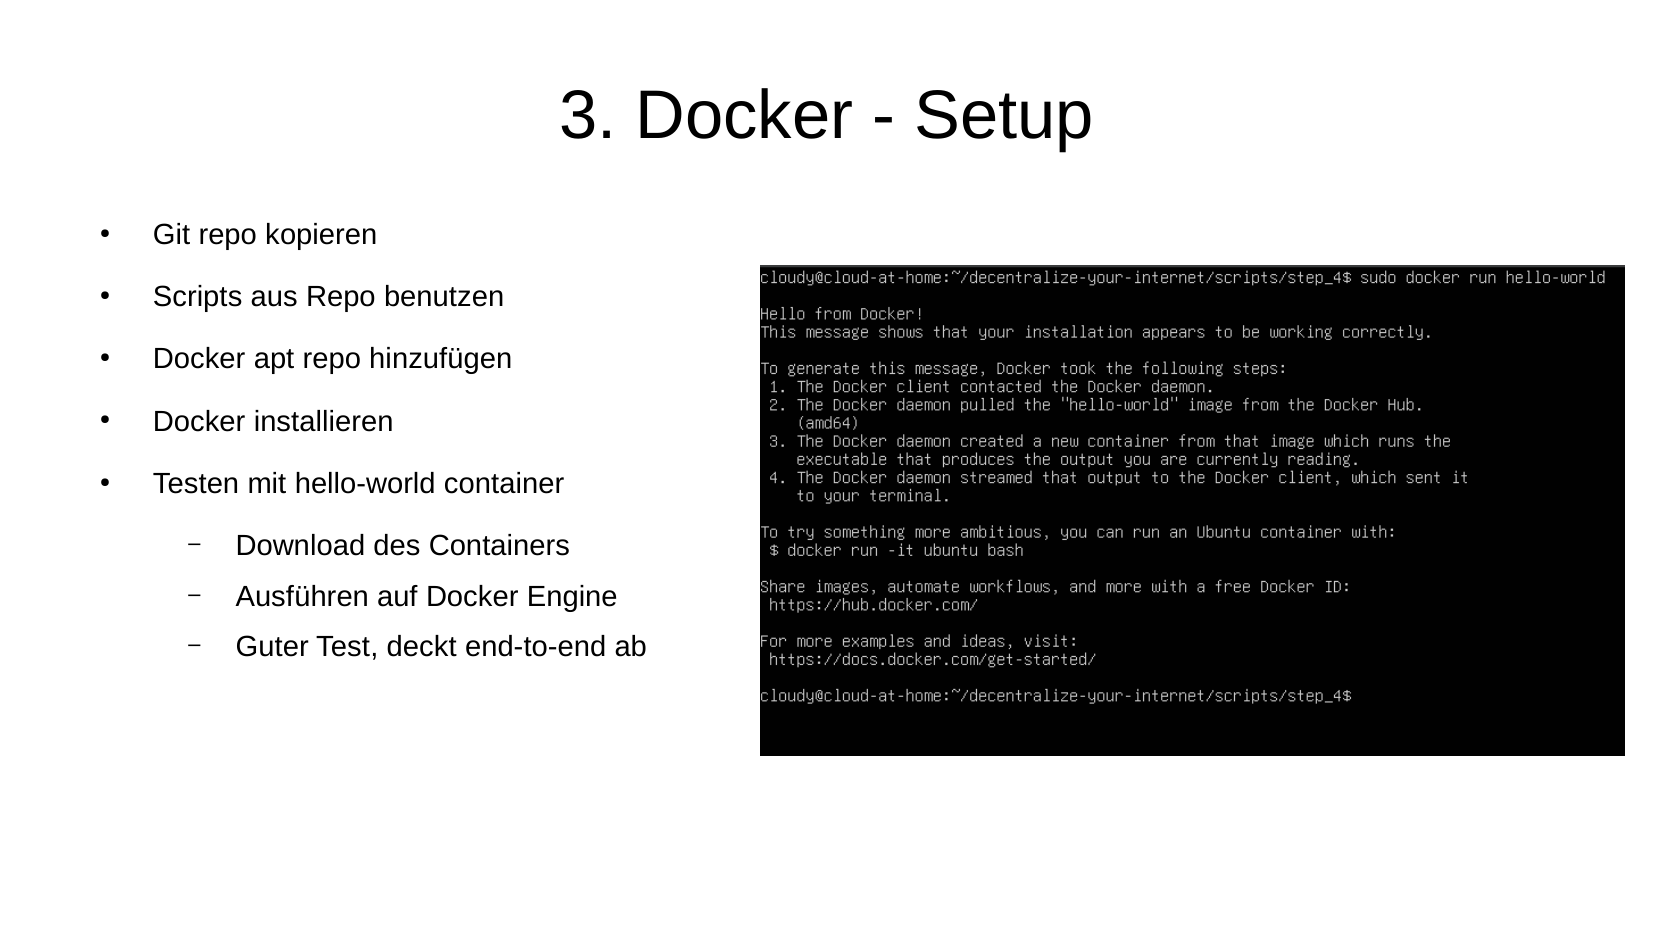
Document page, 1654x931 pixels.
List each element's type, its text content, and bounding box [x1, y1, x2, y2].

title 3. Docker - Setup [82, 37, 1571, 193]
picture [760, 265, 1625, 756]
list Git repo kopieren Scripts aus Repo benutzen Docker apt repo hinzufügen Docker installieren Testen mit hello-world container Download des Containers Ausführen auf Docker Engine Guter Test, deckt end-to-end ab [82, 217, 1571, 886]
